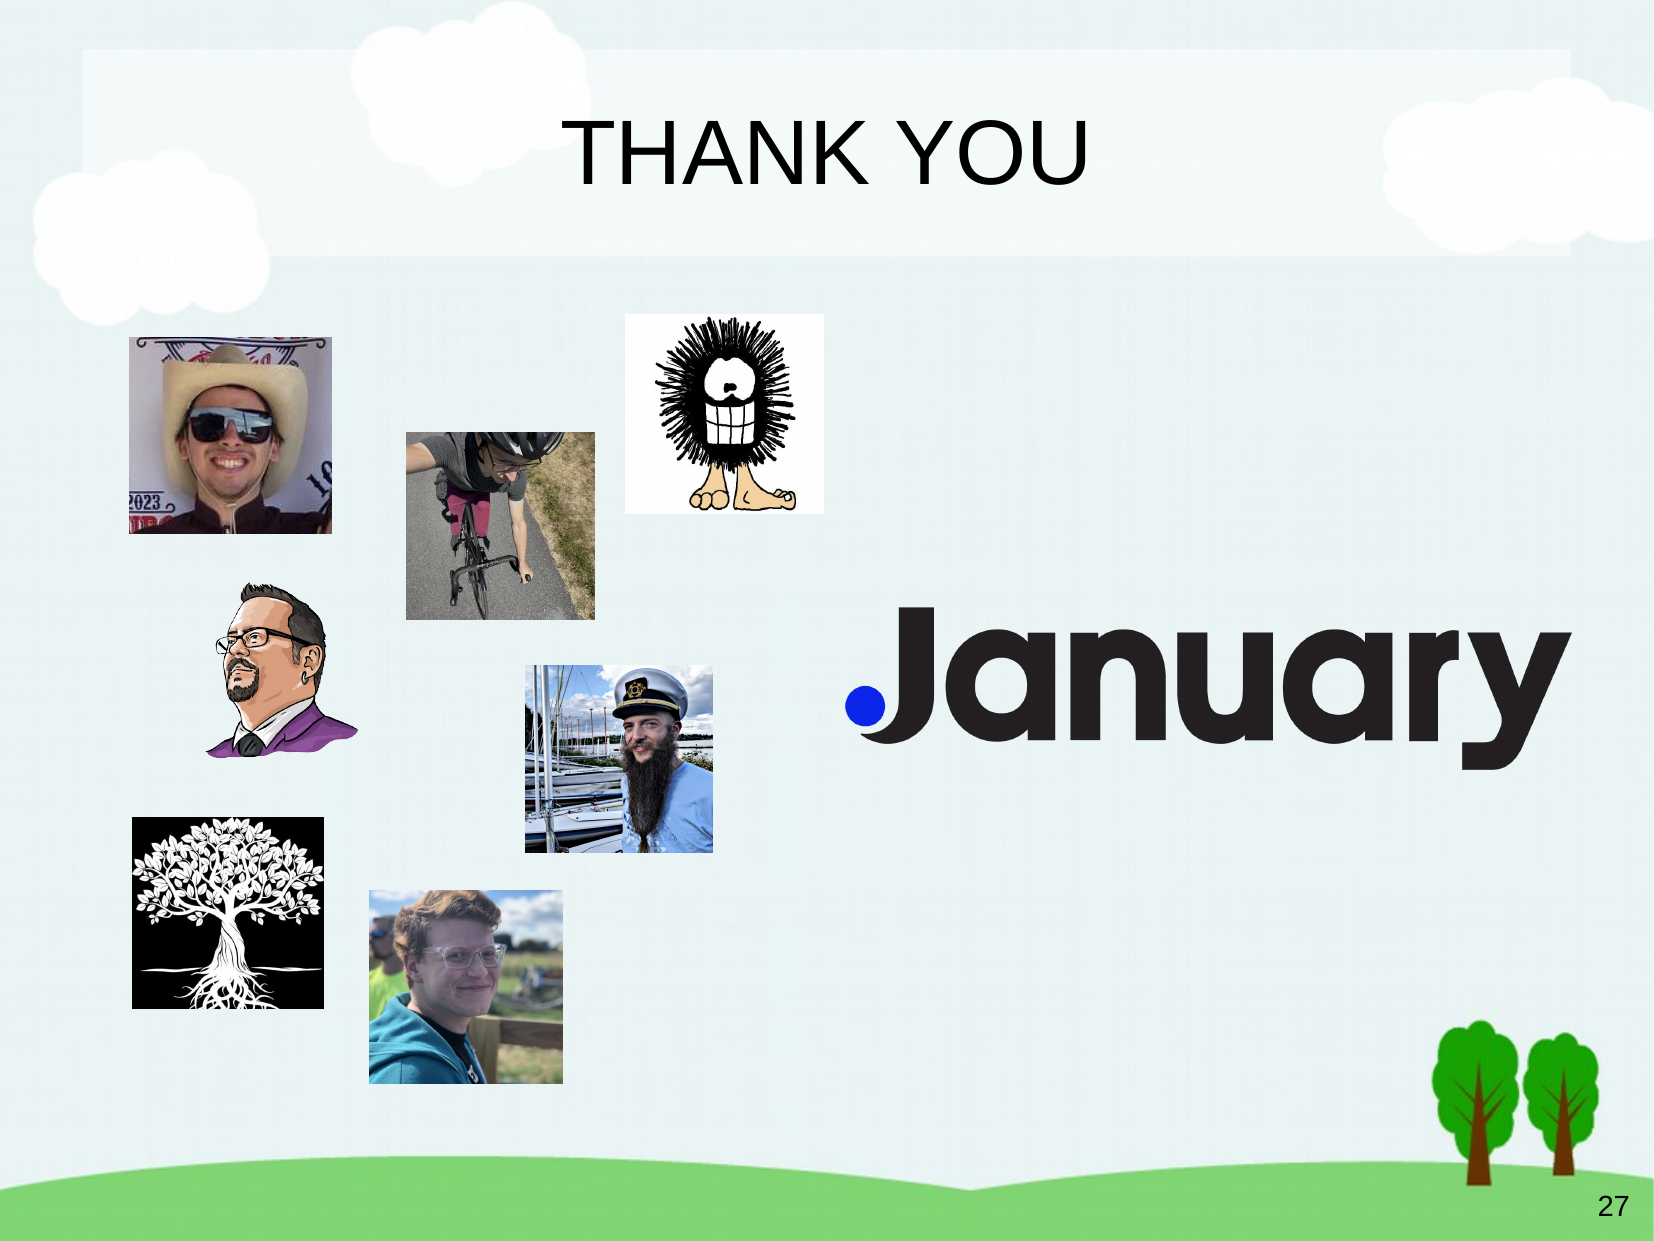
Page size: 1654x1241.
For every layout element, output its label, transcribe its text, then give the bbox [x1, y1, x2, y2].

picture [0, 0, 1654, 1241]
title THANK YOU [82, 49, 1571, 257]
